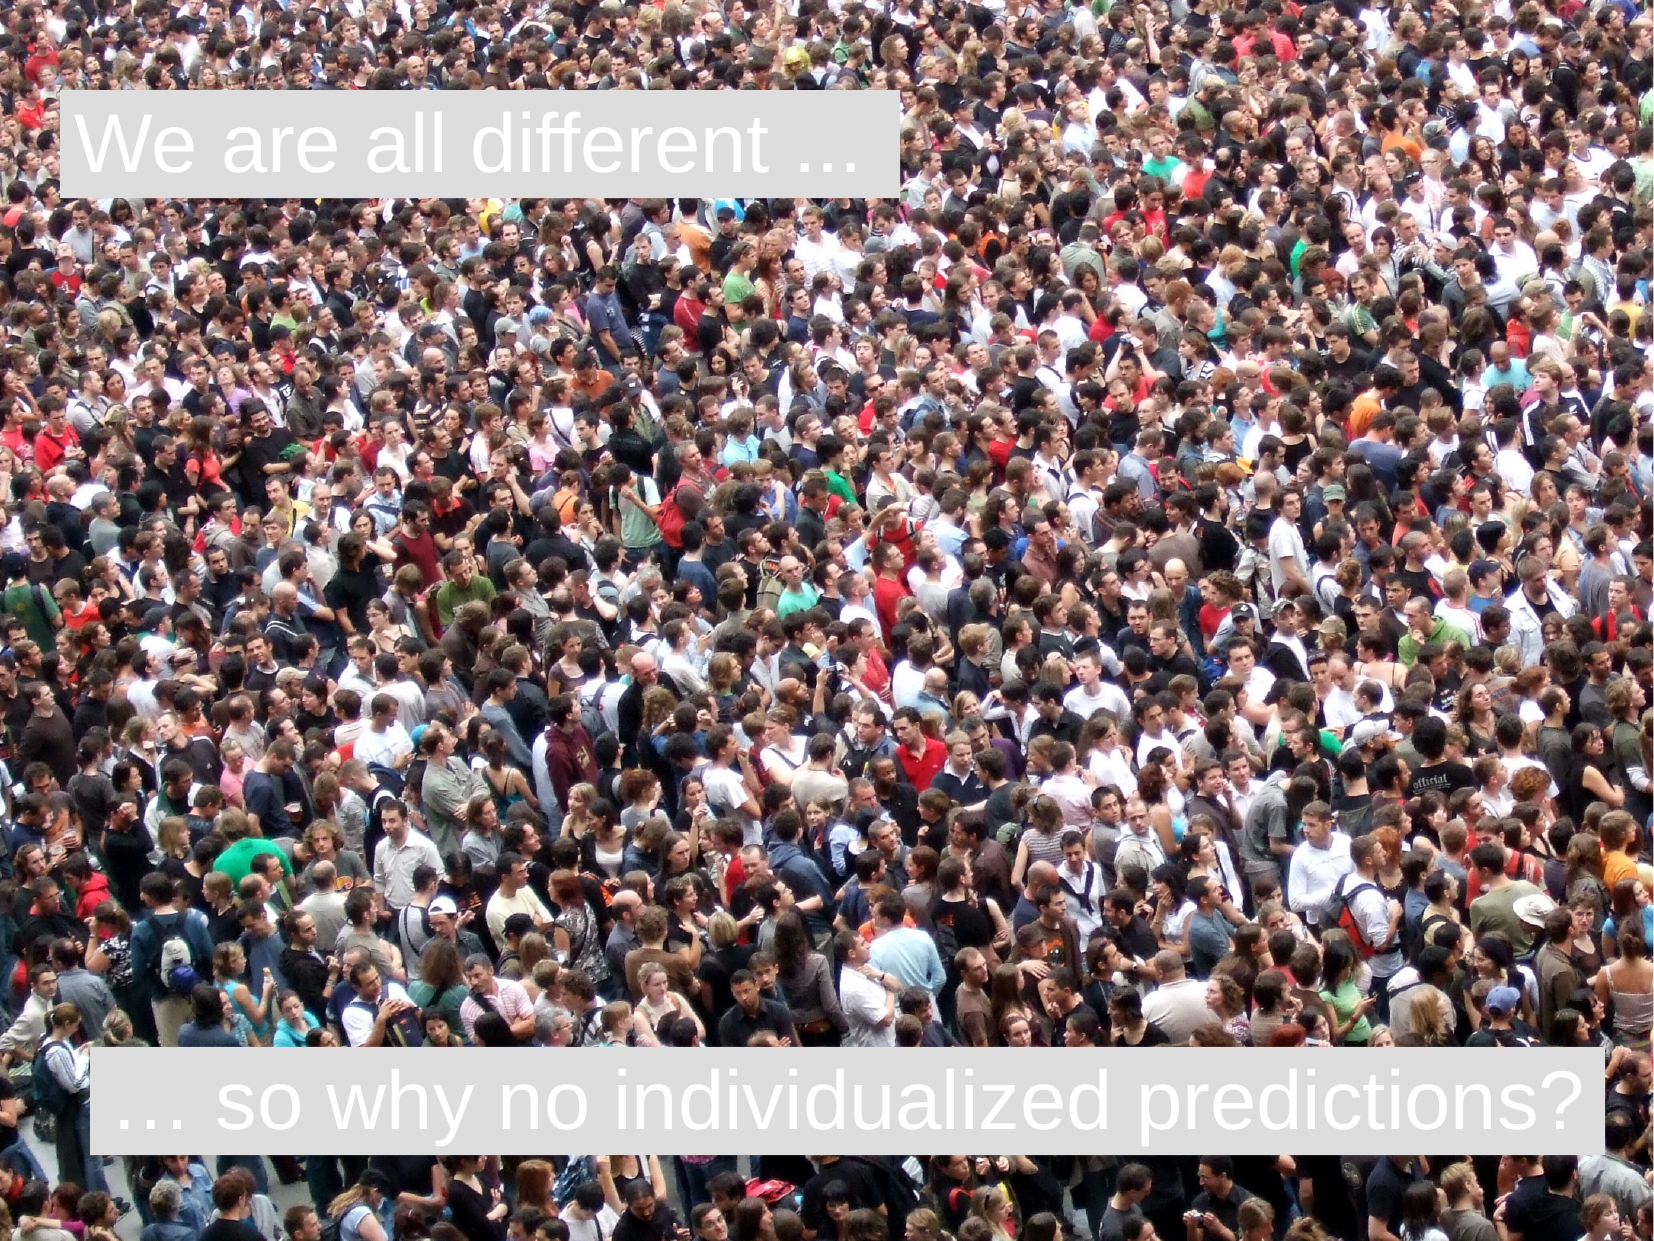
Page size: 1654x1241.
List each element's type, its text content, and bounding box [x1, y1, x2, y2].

text_box We are all different ... [60, 90, 901, 199]
text_box … so why no individualized predictions? [90, 1046, 1606, 1156]
picture [0, 0, 1654, 1241]
